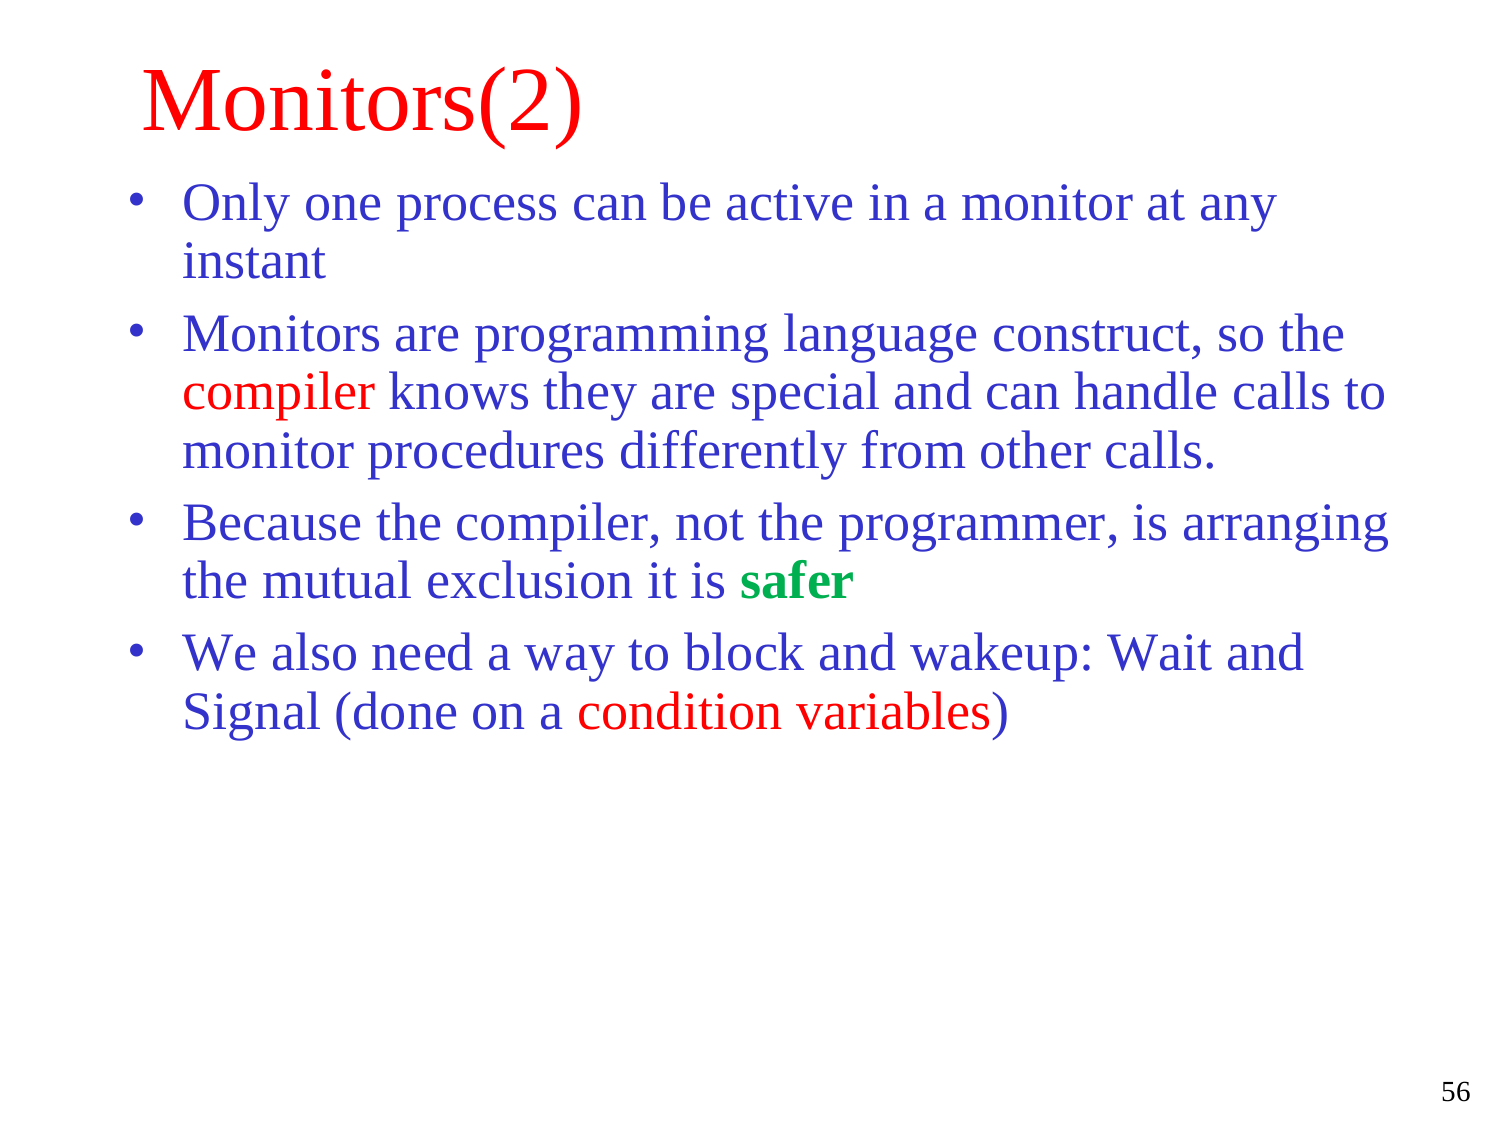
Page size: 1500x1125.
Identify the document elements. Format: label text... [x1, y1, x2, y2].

text_box Only one process can be active in a monitor at any instant Monitors are programming language construct, so the compiler knows they are special and can handle calls to monitor procedures differently from other calls. Because the compiler, not the programmer, is arranging the mutual exclusion it is safer We also need a way to block and wakeup: Wait and Signal (done on a condition variables) [112, 166, 1443, 1060]
text_box Monitors(2) [126, 0, 1402, 166]
text_box <number> [1404, 1064, 1486, 1125]
